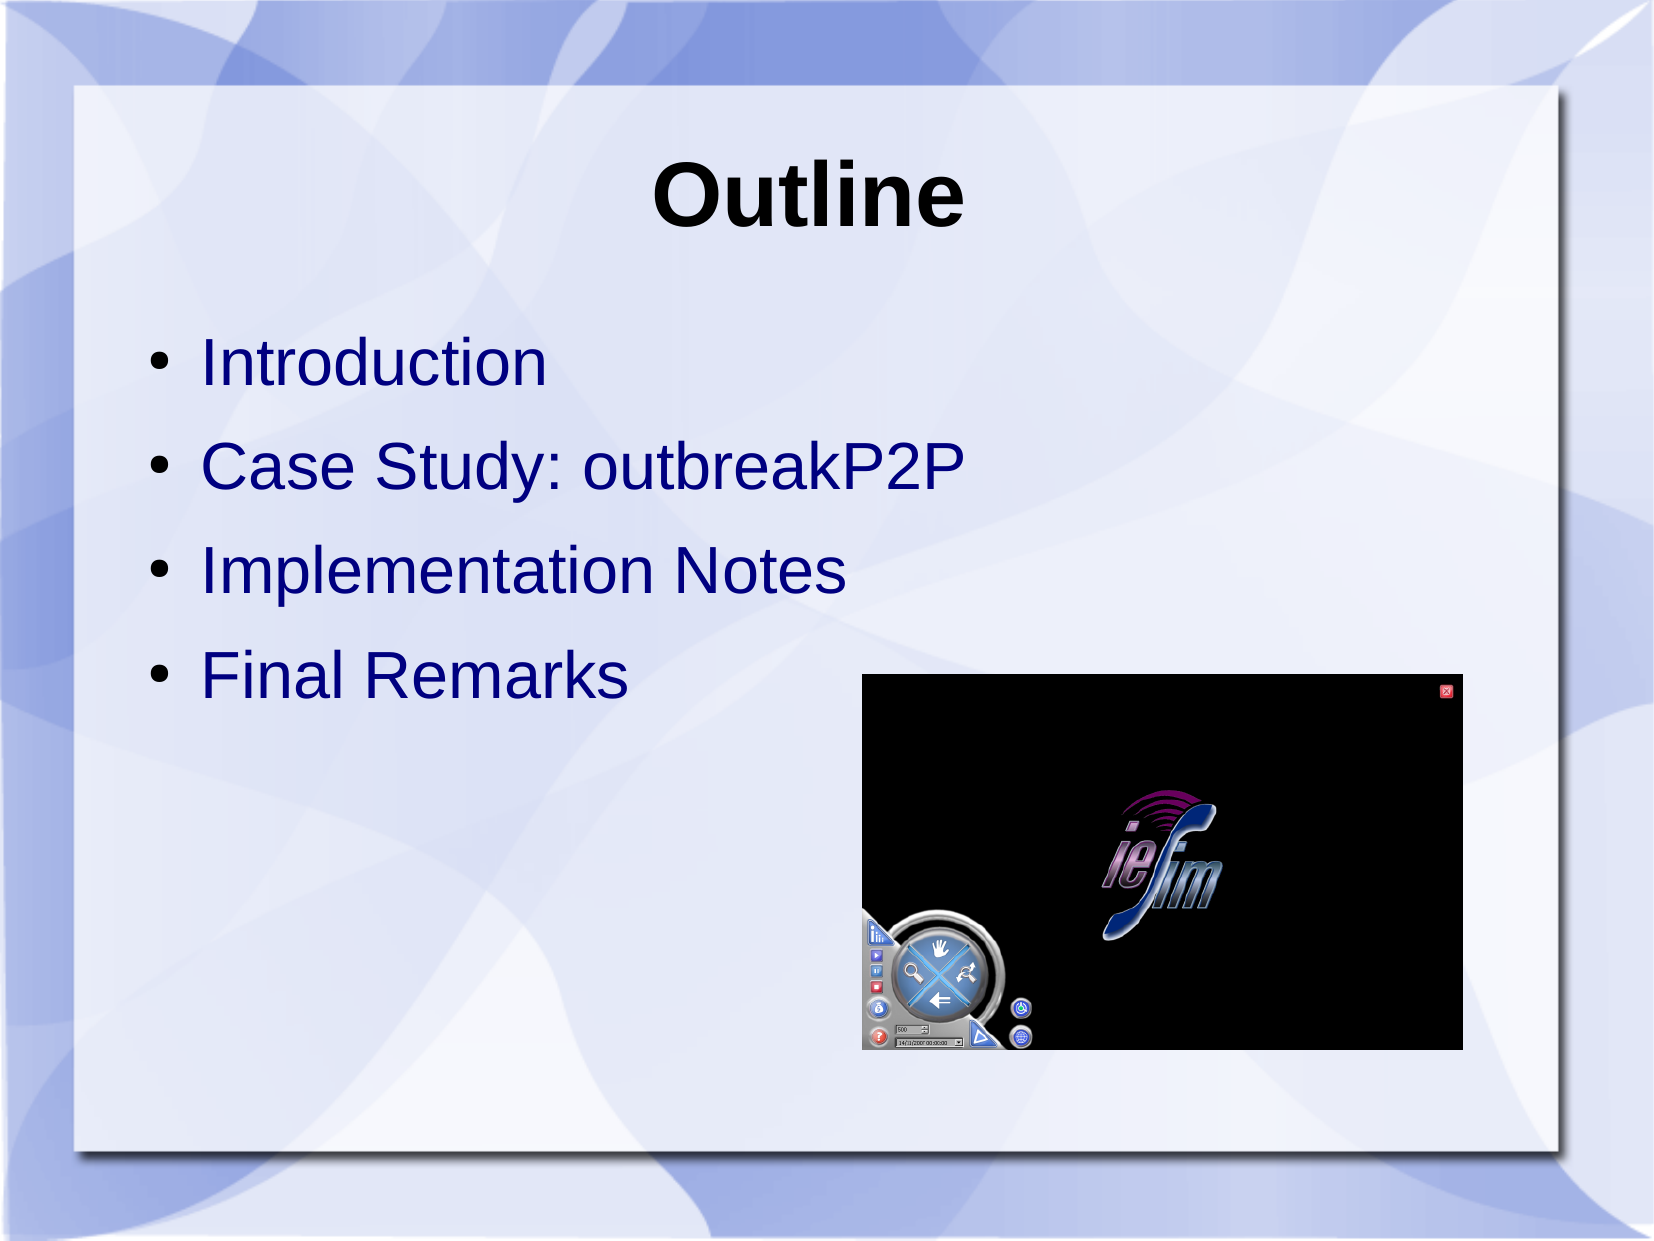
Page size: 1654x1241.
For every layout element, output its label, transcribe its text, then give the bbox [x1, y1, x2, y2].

picture [0, 0, 1654, 1241]
title Outline [82, 98, 1536, 291]
list Introduction Case Study: outbreakP2P Implementation Notes Final Remarks [129, 324, 1489, 725]
